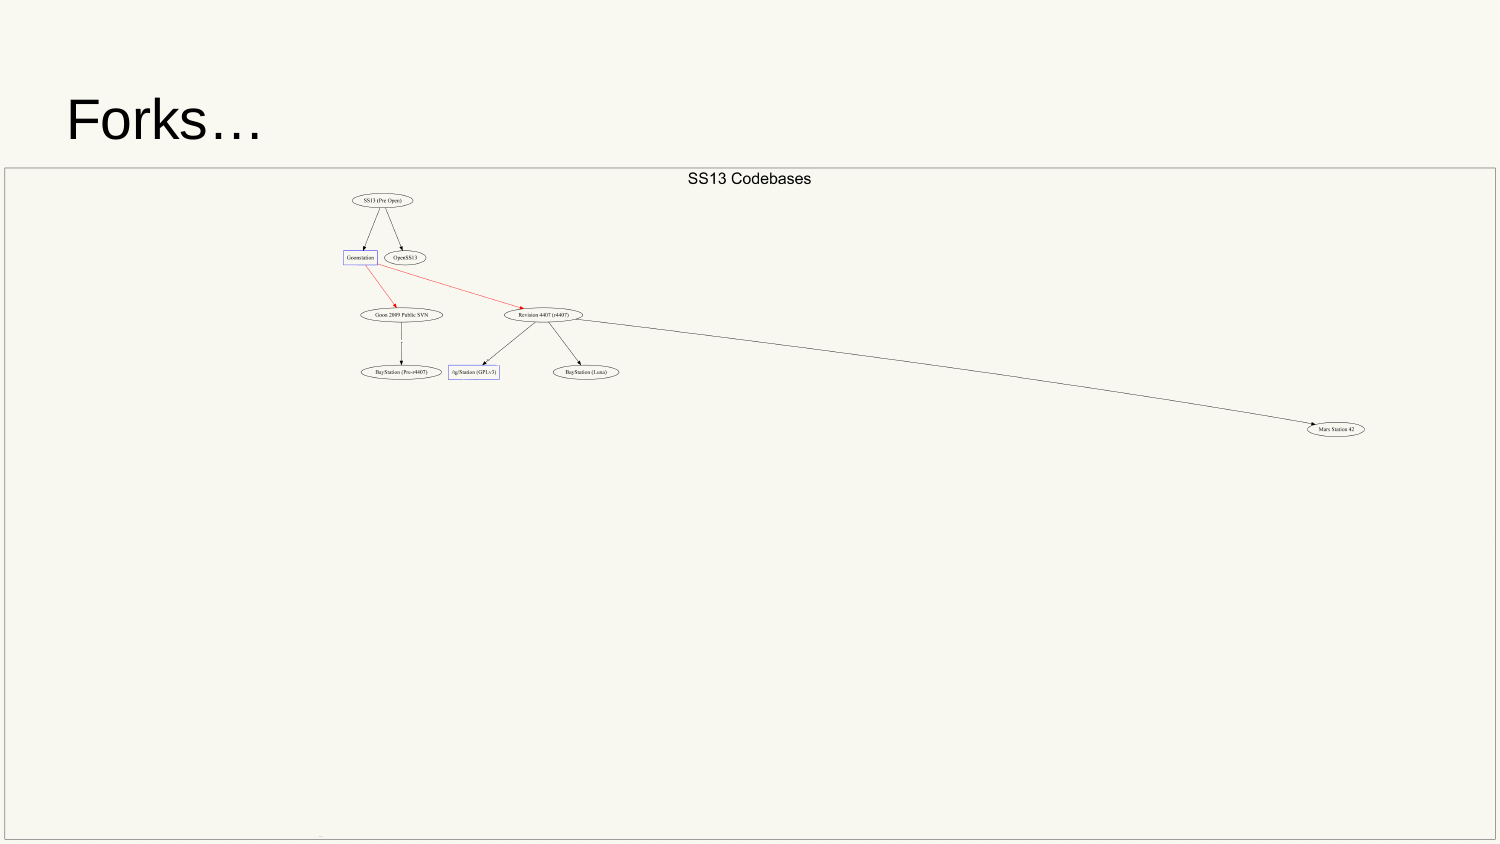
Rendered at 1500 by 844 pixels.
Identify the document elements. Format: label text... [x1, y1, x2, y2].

picture [0, 163, 1500, 844]
title Forks… [51, 72, 1449, 163]
